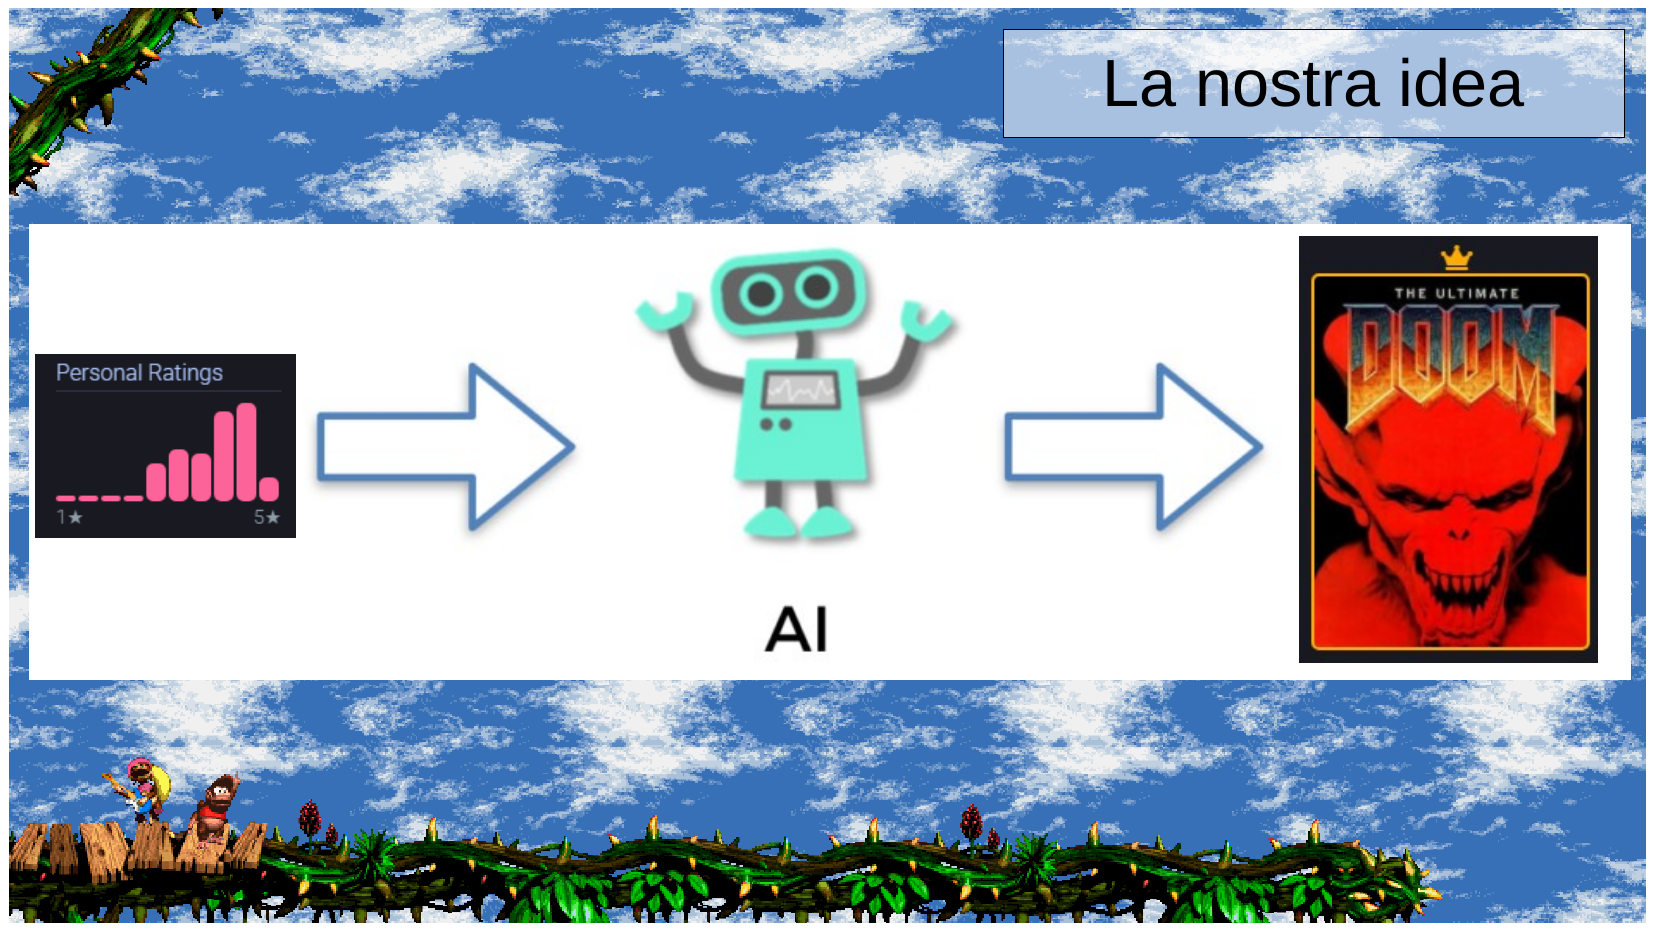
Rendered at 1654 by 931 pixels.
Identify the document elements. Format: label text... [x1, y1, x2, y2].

picture [0, 0, 1654, 931]
text_box La nostra idea [1003, 29, 1625, 138]
